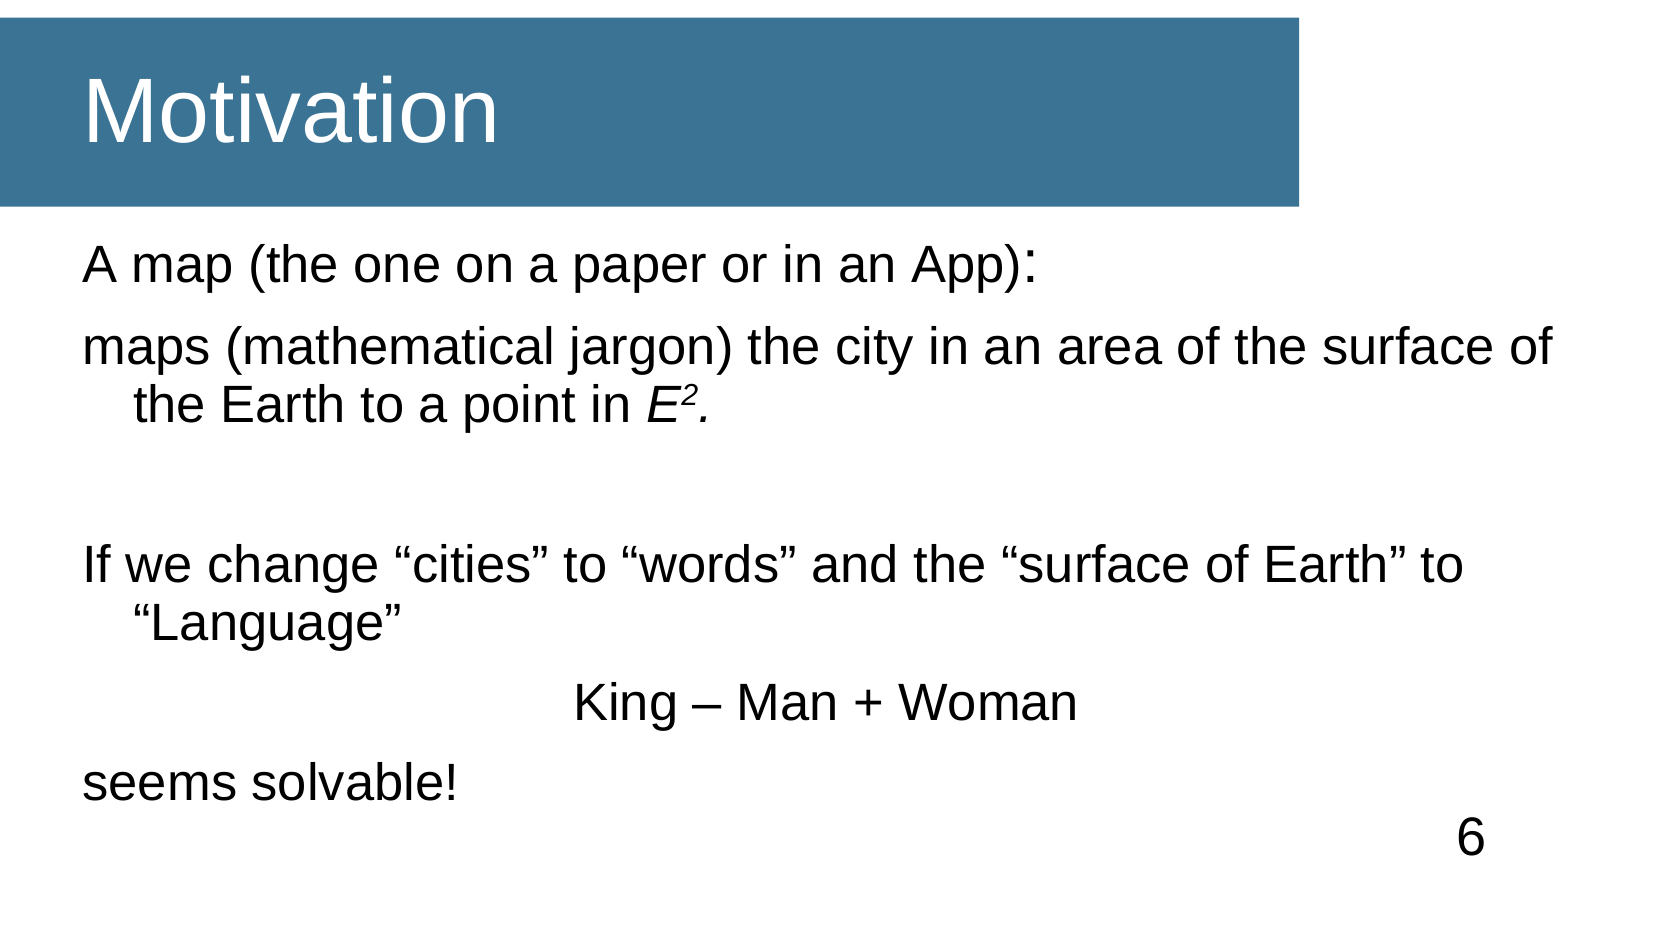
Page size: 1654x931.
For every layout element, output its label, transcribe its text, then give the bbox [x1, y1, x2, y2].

list A map (the one on a paper or in an App): maps (mathematical jargon) the city in an area of the surface of the Earth to a point in E2. If we change “cities” to “words” and the “surface of Earth” to “Language” King – Man + Woman seems solvable! [82, 224, 1571, 815]
title Motivation [82, 35, 1234, 189]
